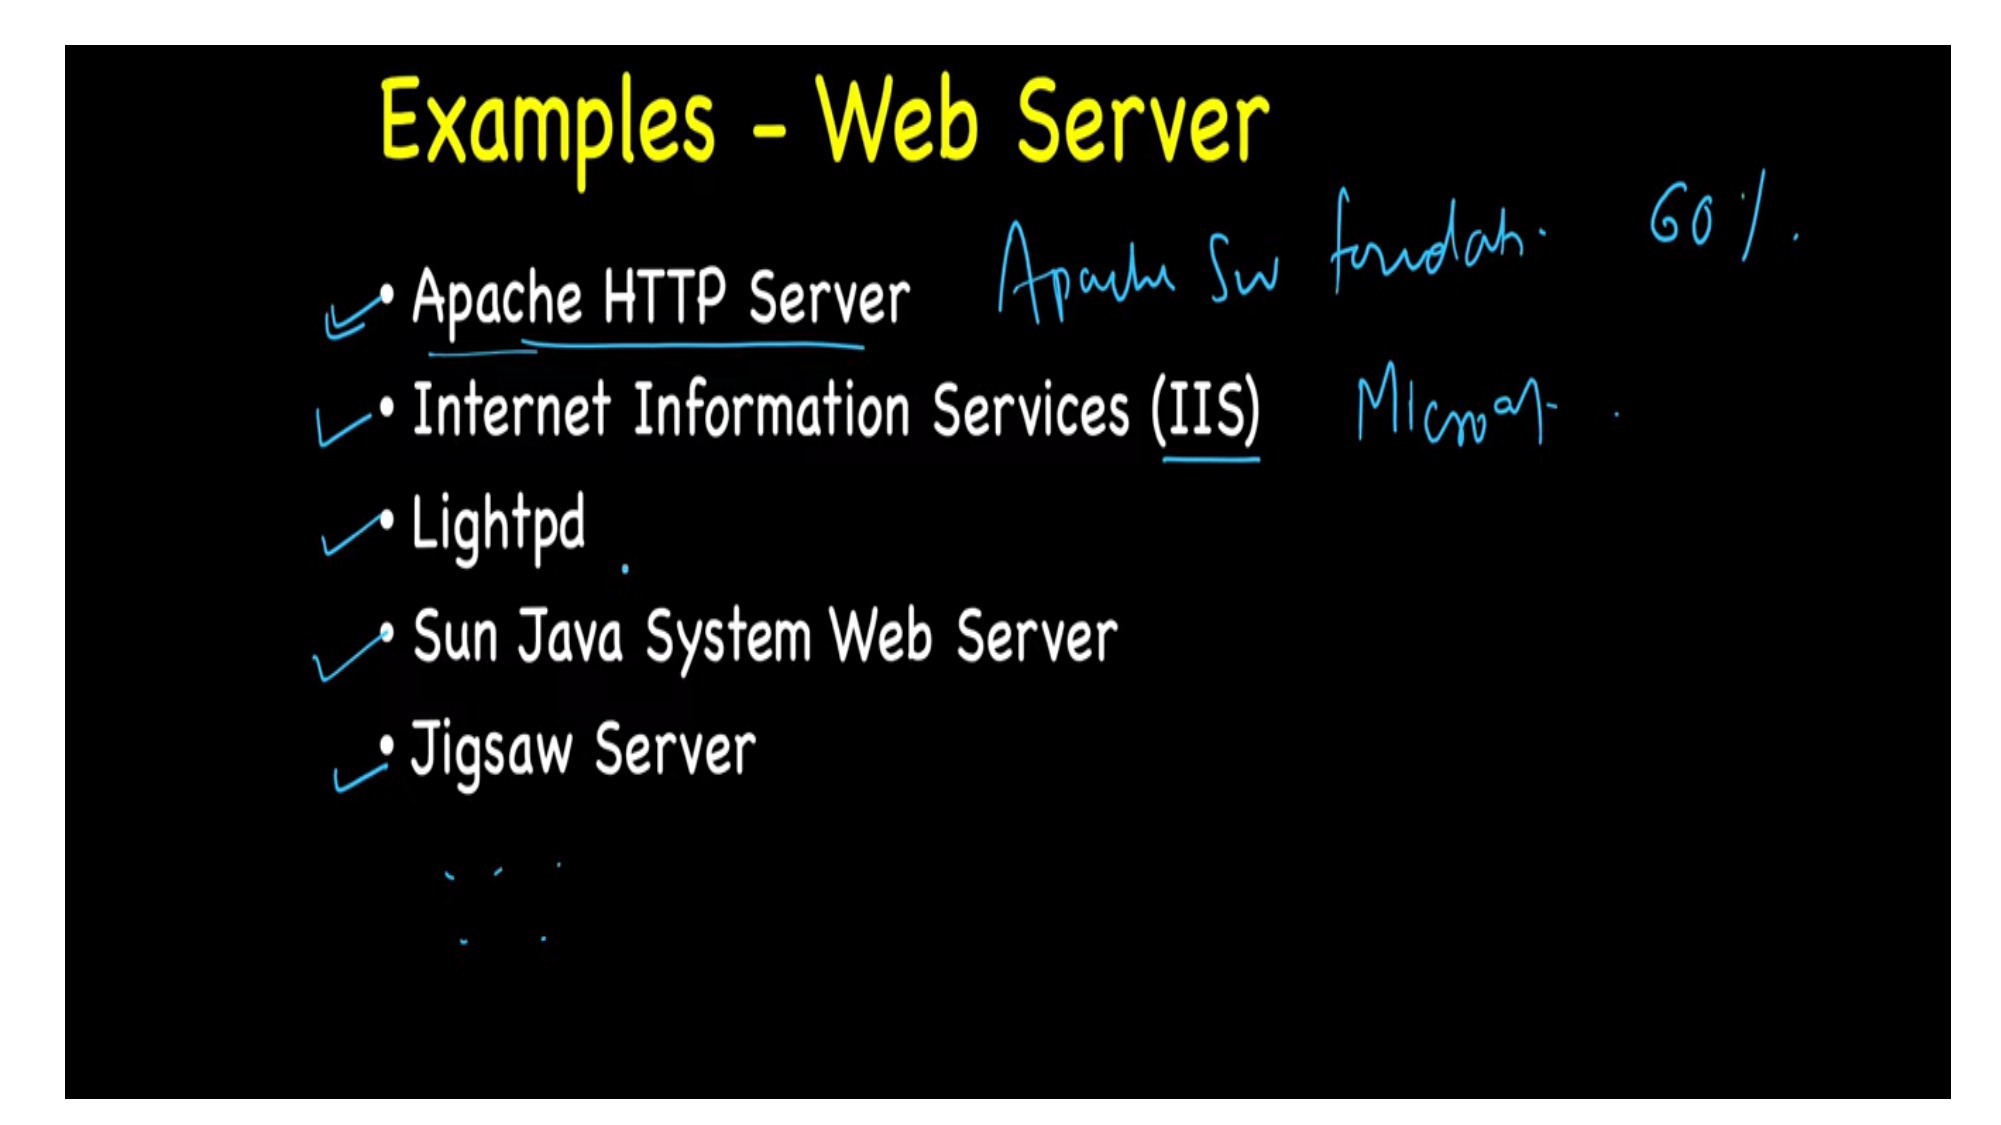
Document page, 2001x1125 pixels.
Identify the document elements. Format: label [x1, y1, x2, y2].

picture [65, 45, 1951, 1099]
